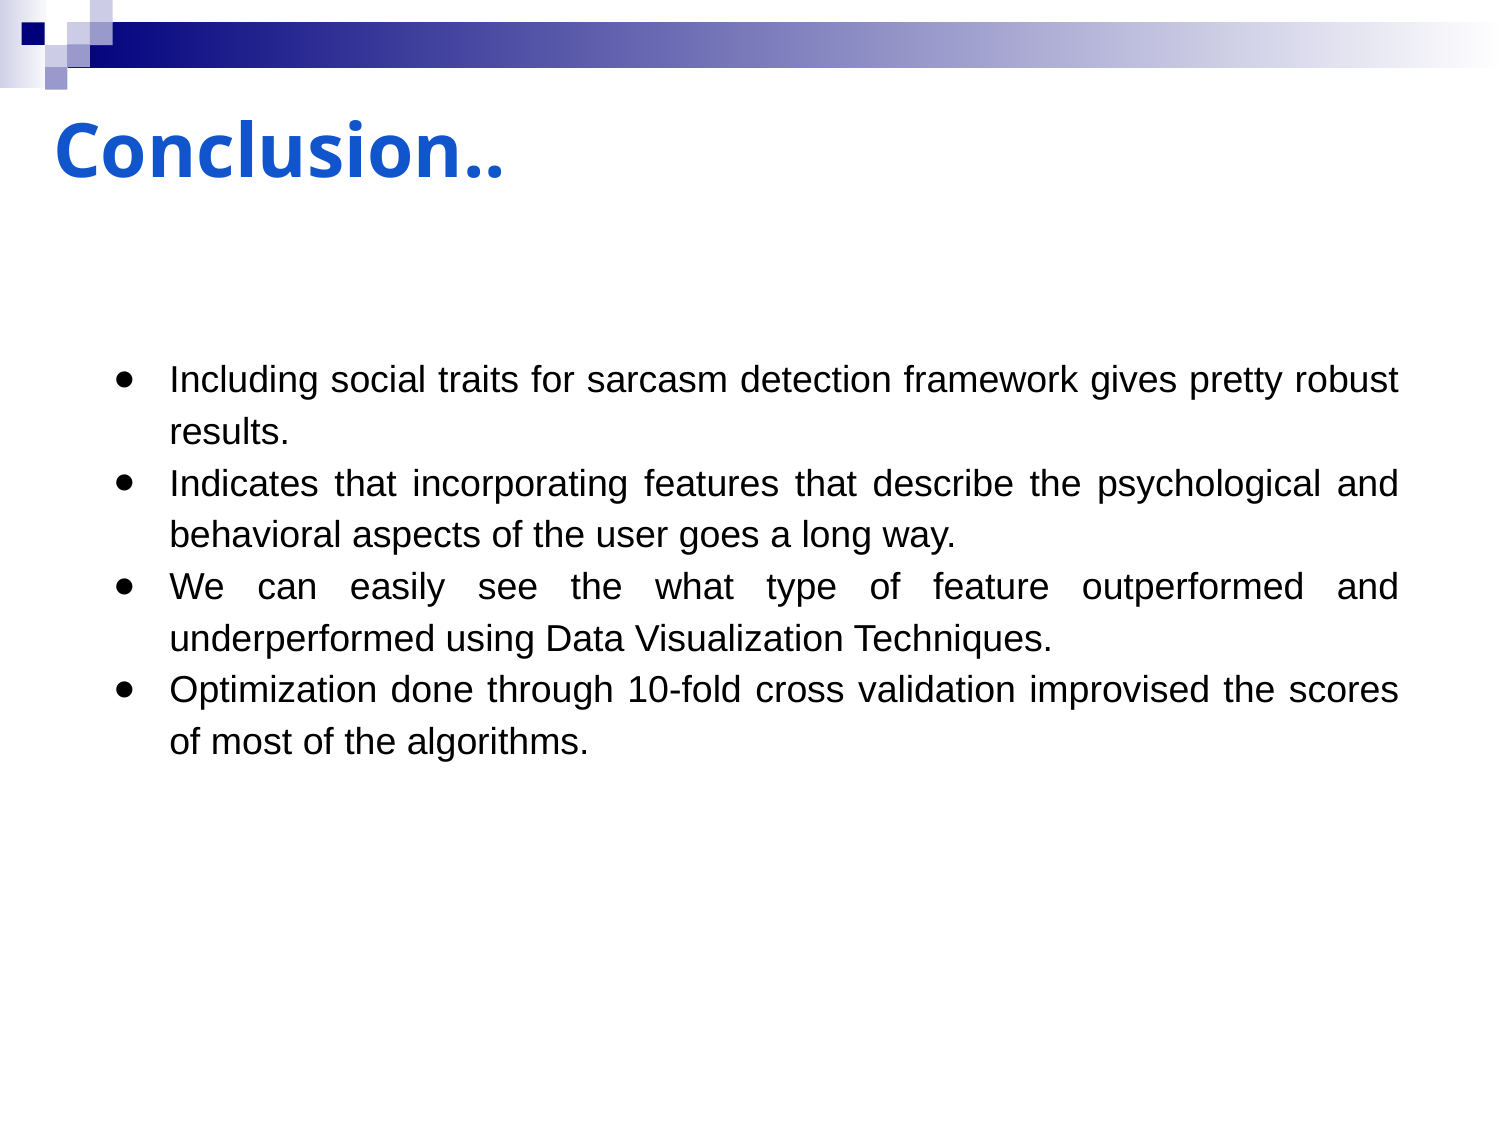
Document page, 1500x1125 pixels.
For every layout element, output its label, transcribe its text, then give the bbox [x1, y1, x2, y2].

text_box Conclusion.. [18, 86, 1500, 208]
text_box Including social traits for sarcasm detection framework gives pretty robust results. Indicates that incorporating features that describe the psychological and behavioral aspects of the user goes a long way. We can easily see the what type of feature outperformed and underperformed using Data Visualization Techniques. Optimization done through 10-fold cross validation improvised the scores of most of the algorithms. [79, 207, 1415, 955]
